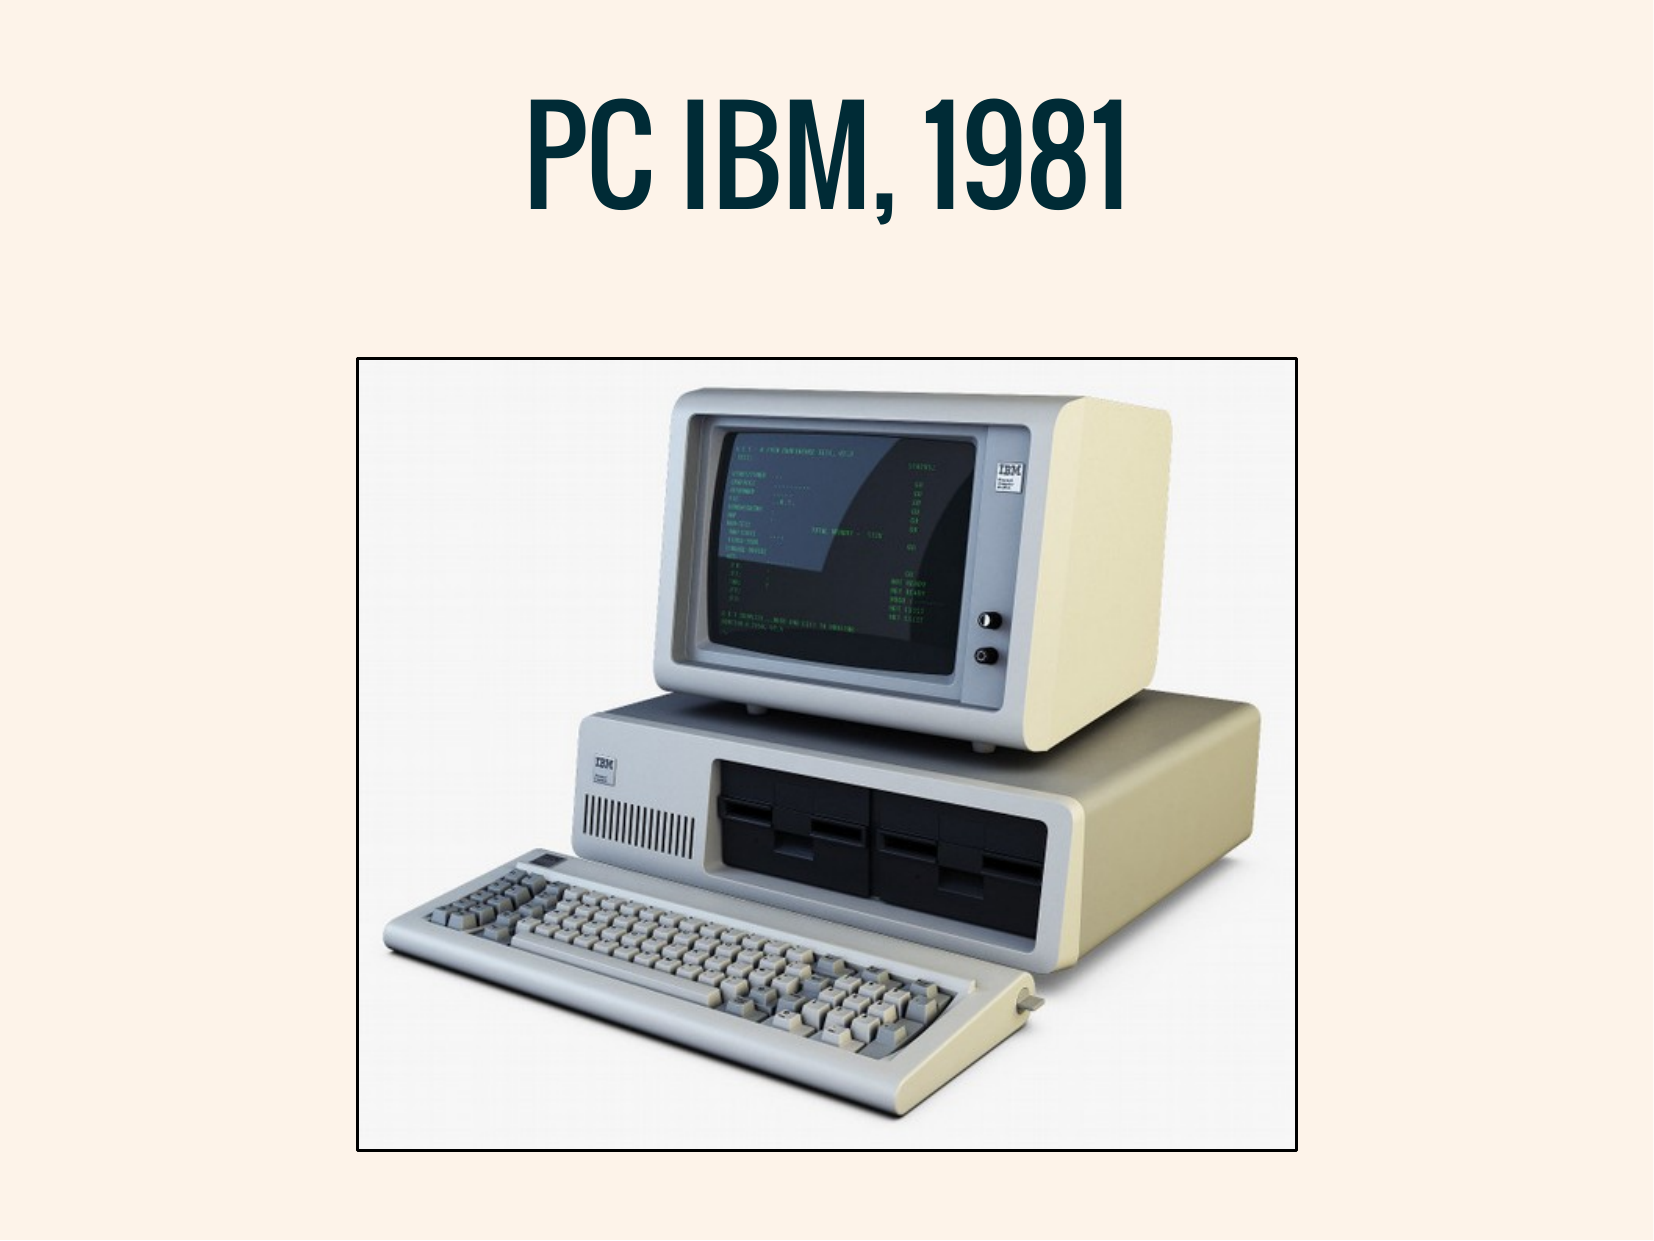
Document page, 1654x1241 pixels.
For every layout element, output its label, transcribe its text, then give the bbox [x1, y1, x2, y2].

title PC IBM, 1981 [82, 49, 1571, 257]
picture [358, 360, 1295, 1149]
